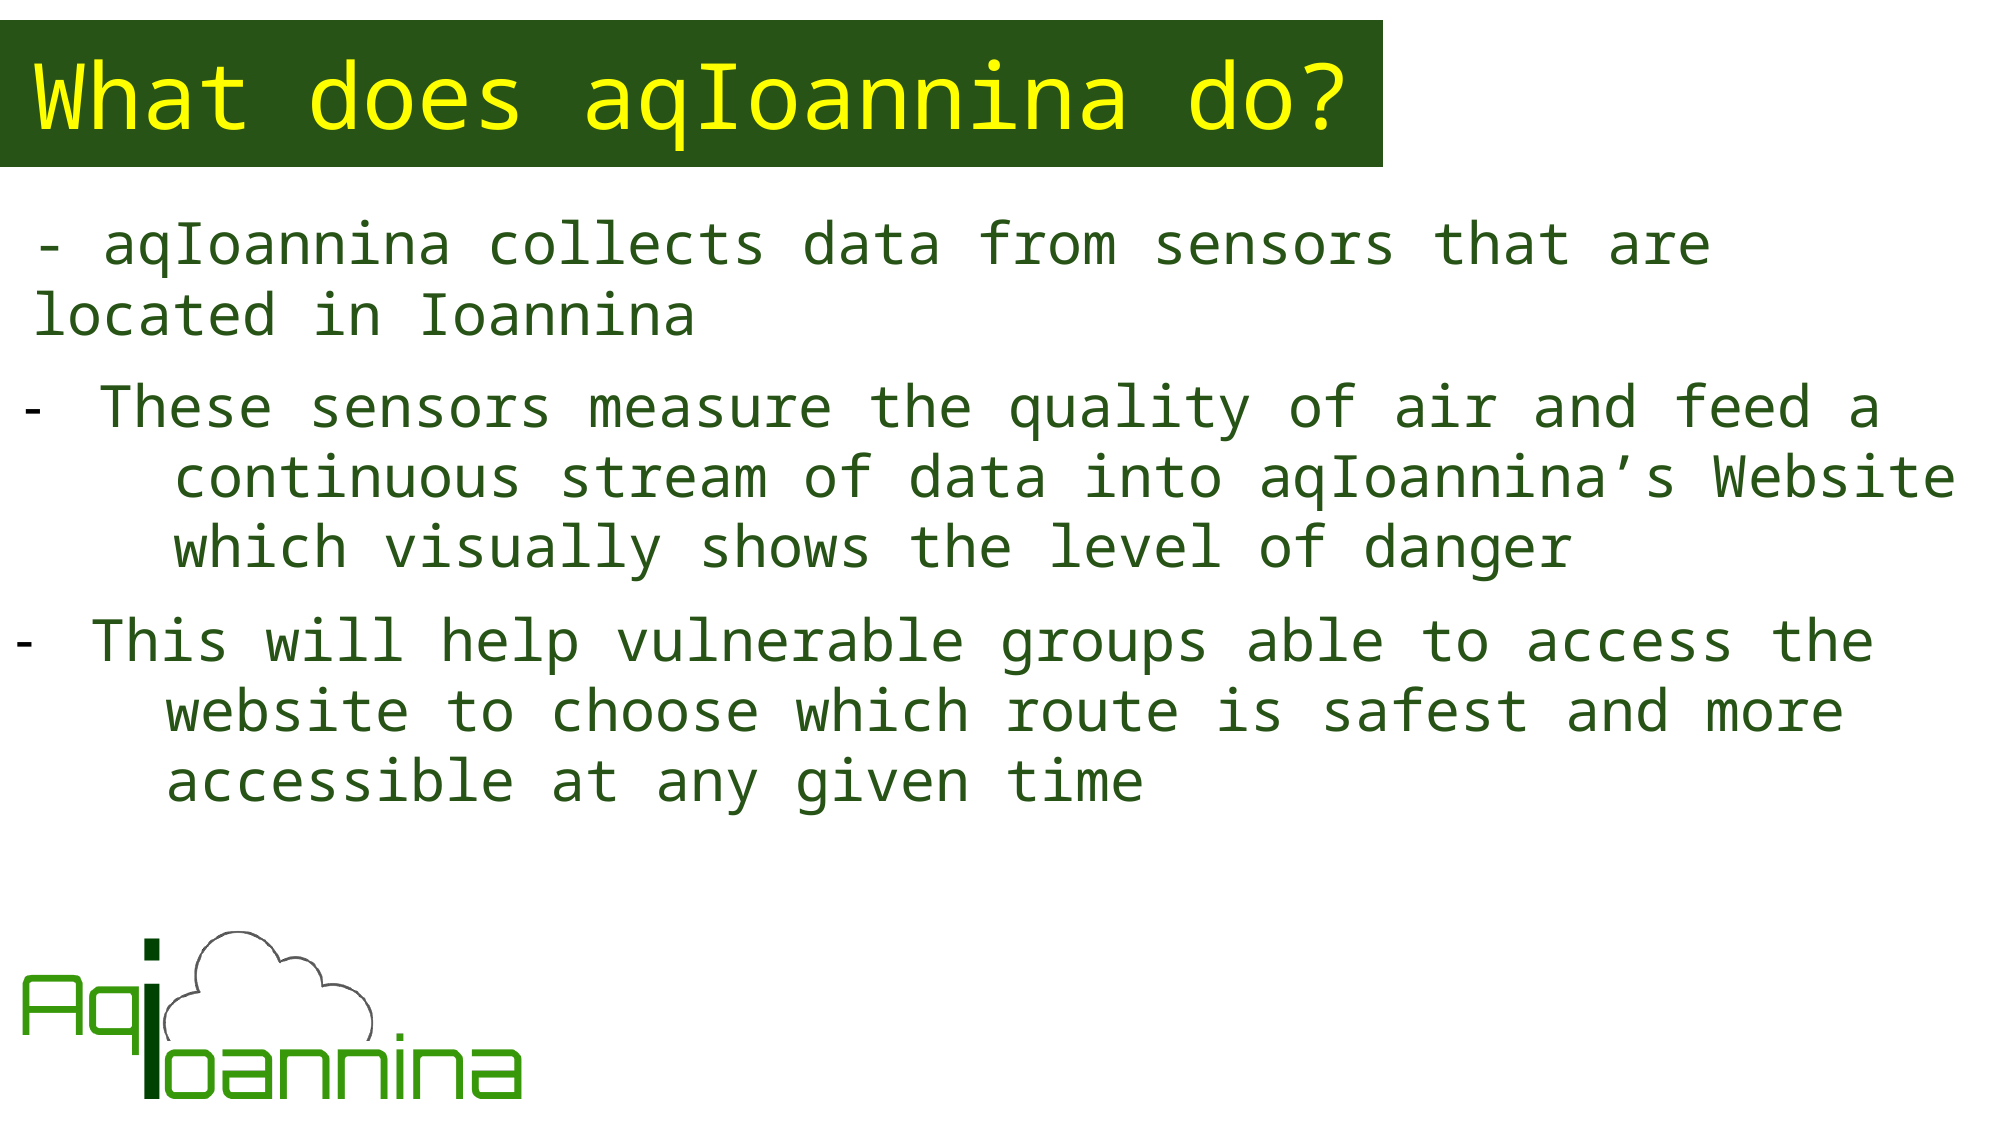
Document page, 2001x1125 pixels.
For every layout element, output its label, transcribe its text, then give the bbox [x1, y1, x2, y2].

text_box These sensors measure the quality of air and feed a continuous stream of data into aqIoannina’s Website which visually shows the level of danger [8, 362, 1992, 590]
text_box This will help vulnerable groups able to access the website to choose which route is safest and more accessible at any given time [0, 595, 1984, 823]
picture [17, 881, 529, 1125]
text_box [0, 20, 1383, 167]
text_box - aqIoannina collects data from sensors that are located in Ioannina [17, 199, 2000, 356]
text_box What does aqIoannina do? [17, 30, 1439, 157]
